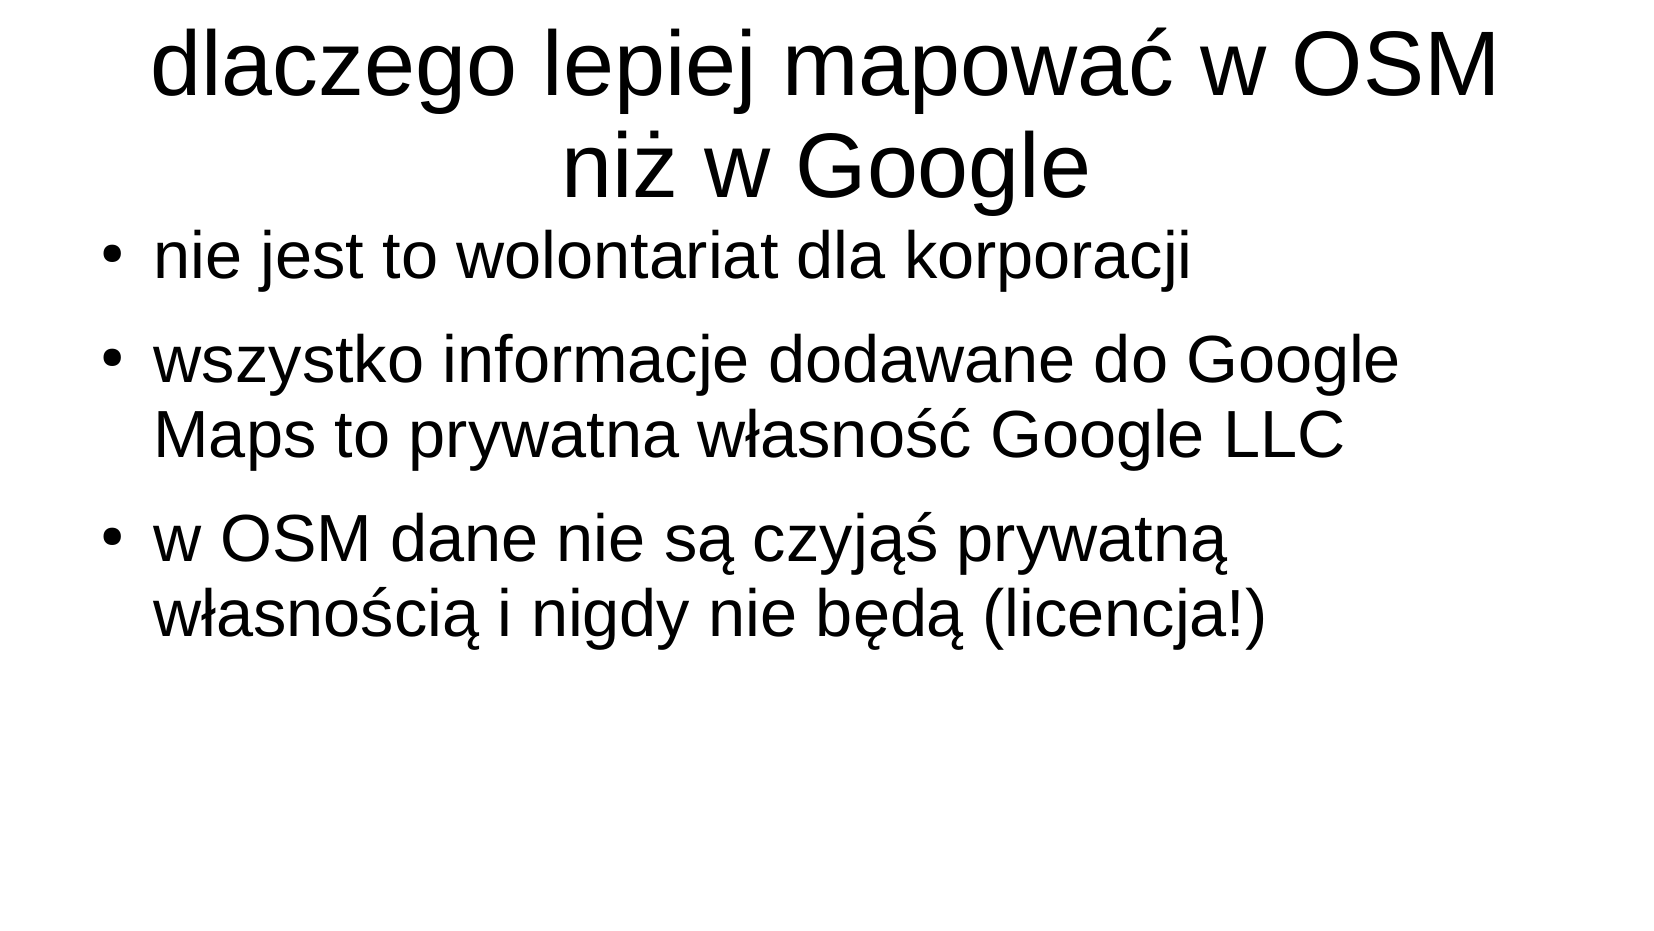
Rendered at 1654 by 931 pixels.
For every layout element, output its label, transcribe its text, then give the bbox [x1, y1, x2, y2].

title dlaczego lepiej mapować w OSM niż w Google [82, 12, 1571, 217]
list nie jest to wolontariat dla korporacji wszystko informacje dodawane do Google Maps to prywatna własność Google LLC w OSM dane nie są czyjąś prywatną własnością i nigdy nie będą (licencja!) [82, 217, 1571, 757]
